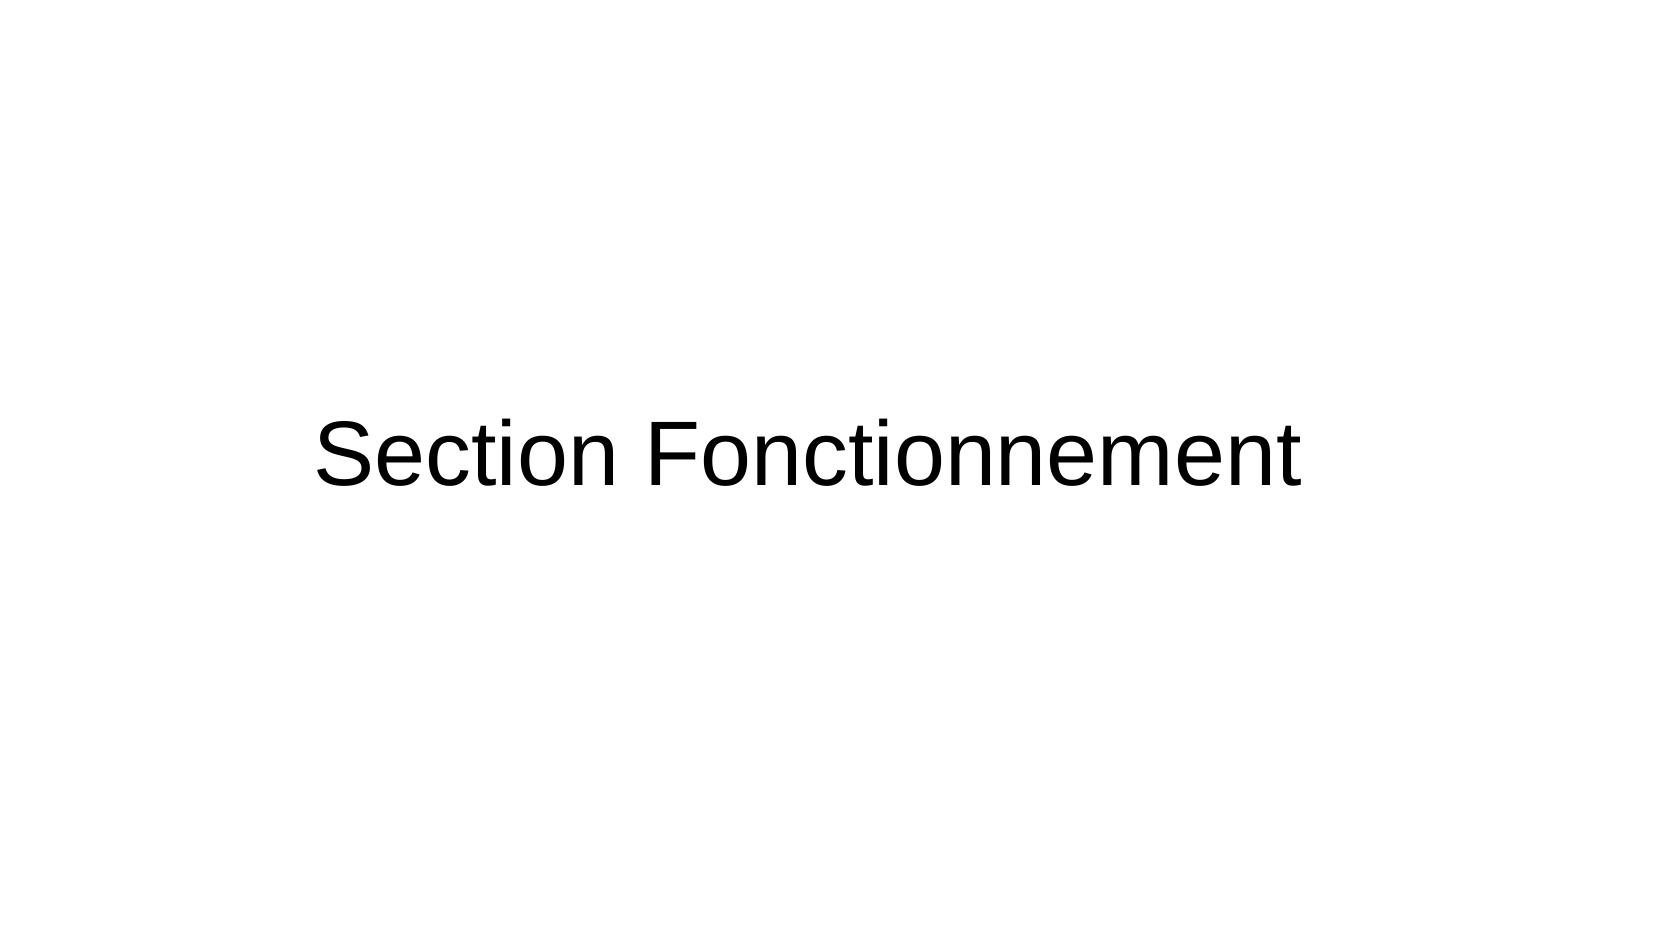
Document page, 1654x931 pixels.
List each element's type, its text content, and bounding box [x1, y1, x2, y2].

title Section Fonctionnement [76, 376, 1565, 532]
